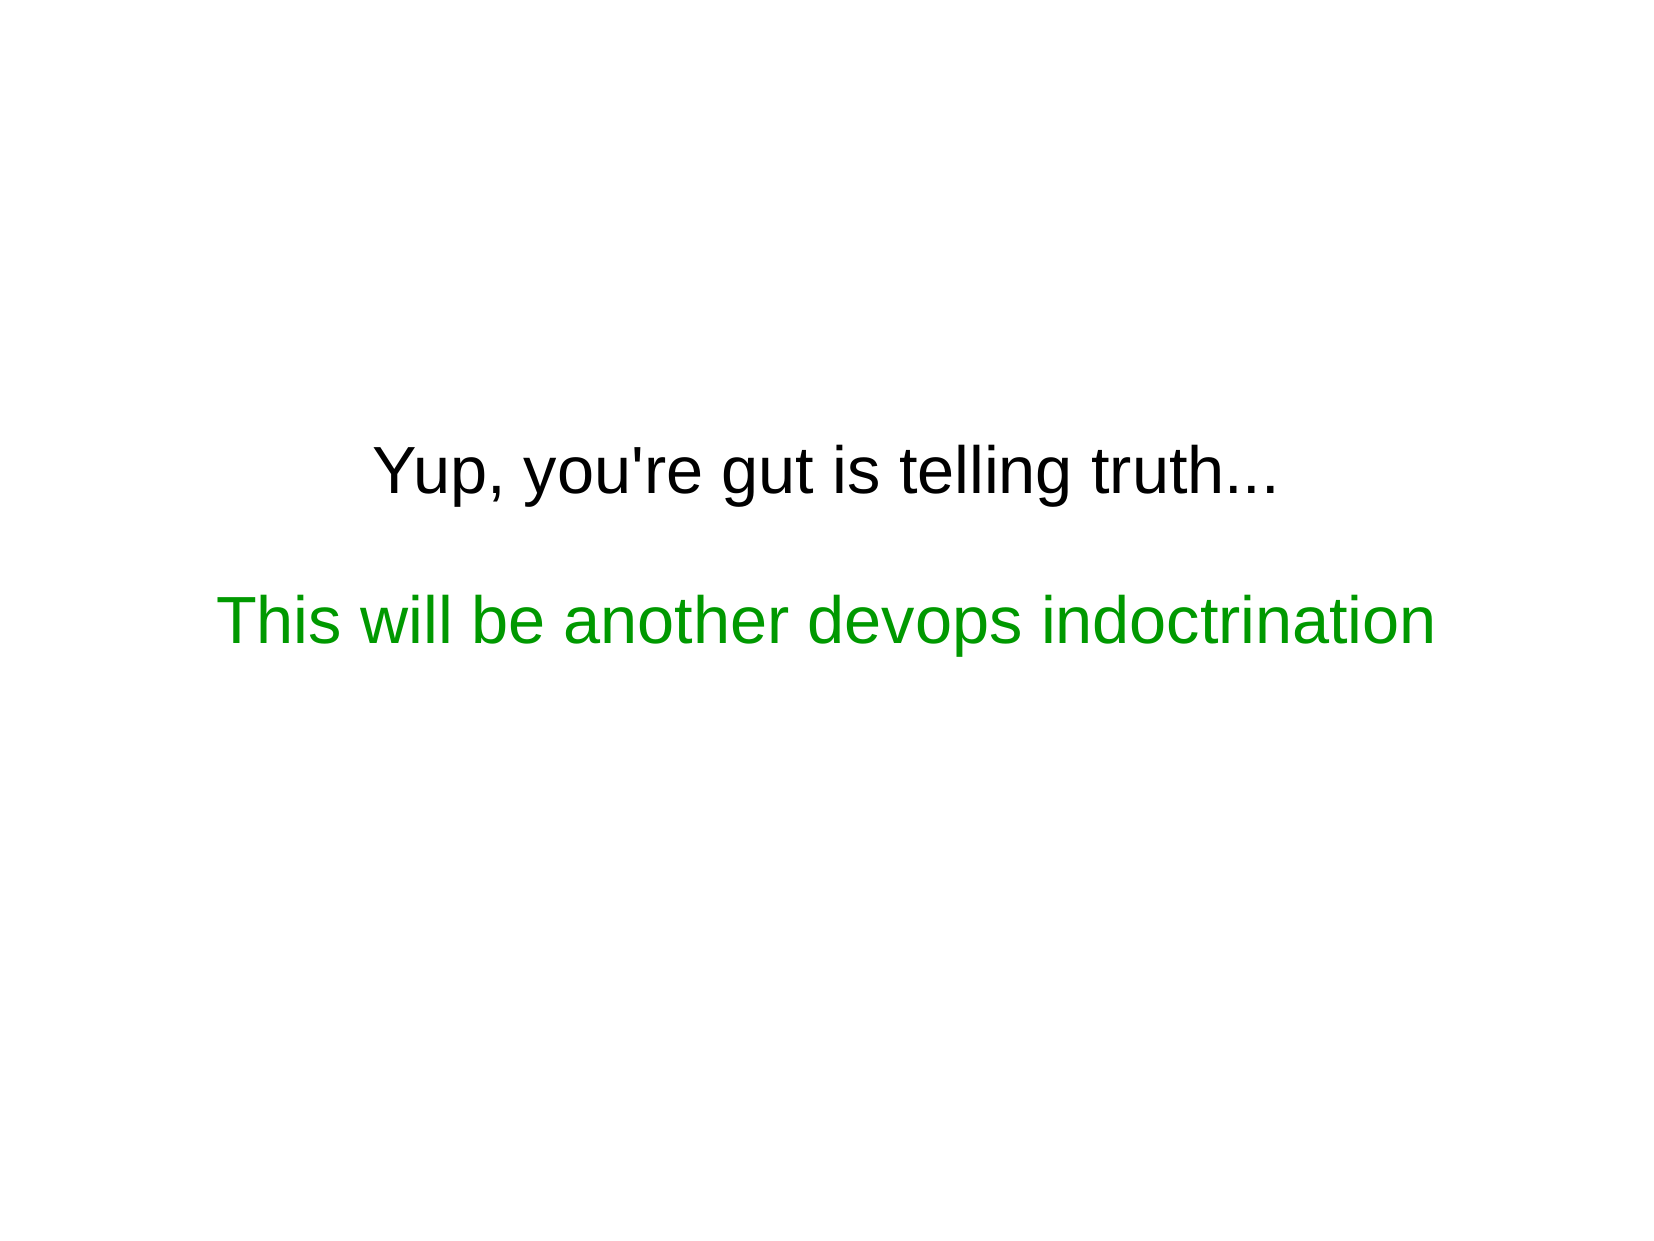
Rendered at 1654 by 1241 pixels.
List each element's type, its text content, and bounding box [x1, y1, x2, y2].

subtitle Yup, you're gut is telling truth... This will be another devops indoctrination [82, 140, 1571, 1101]
